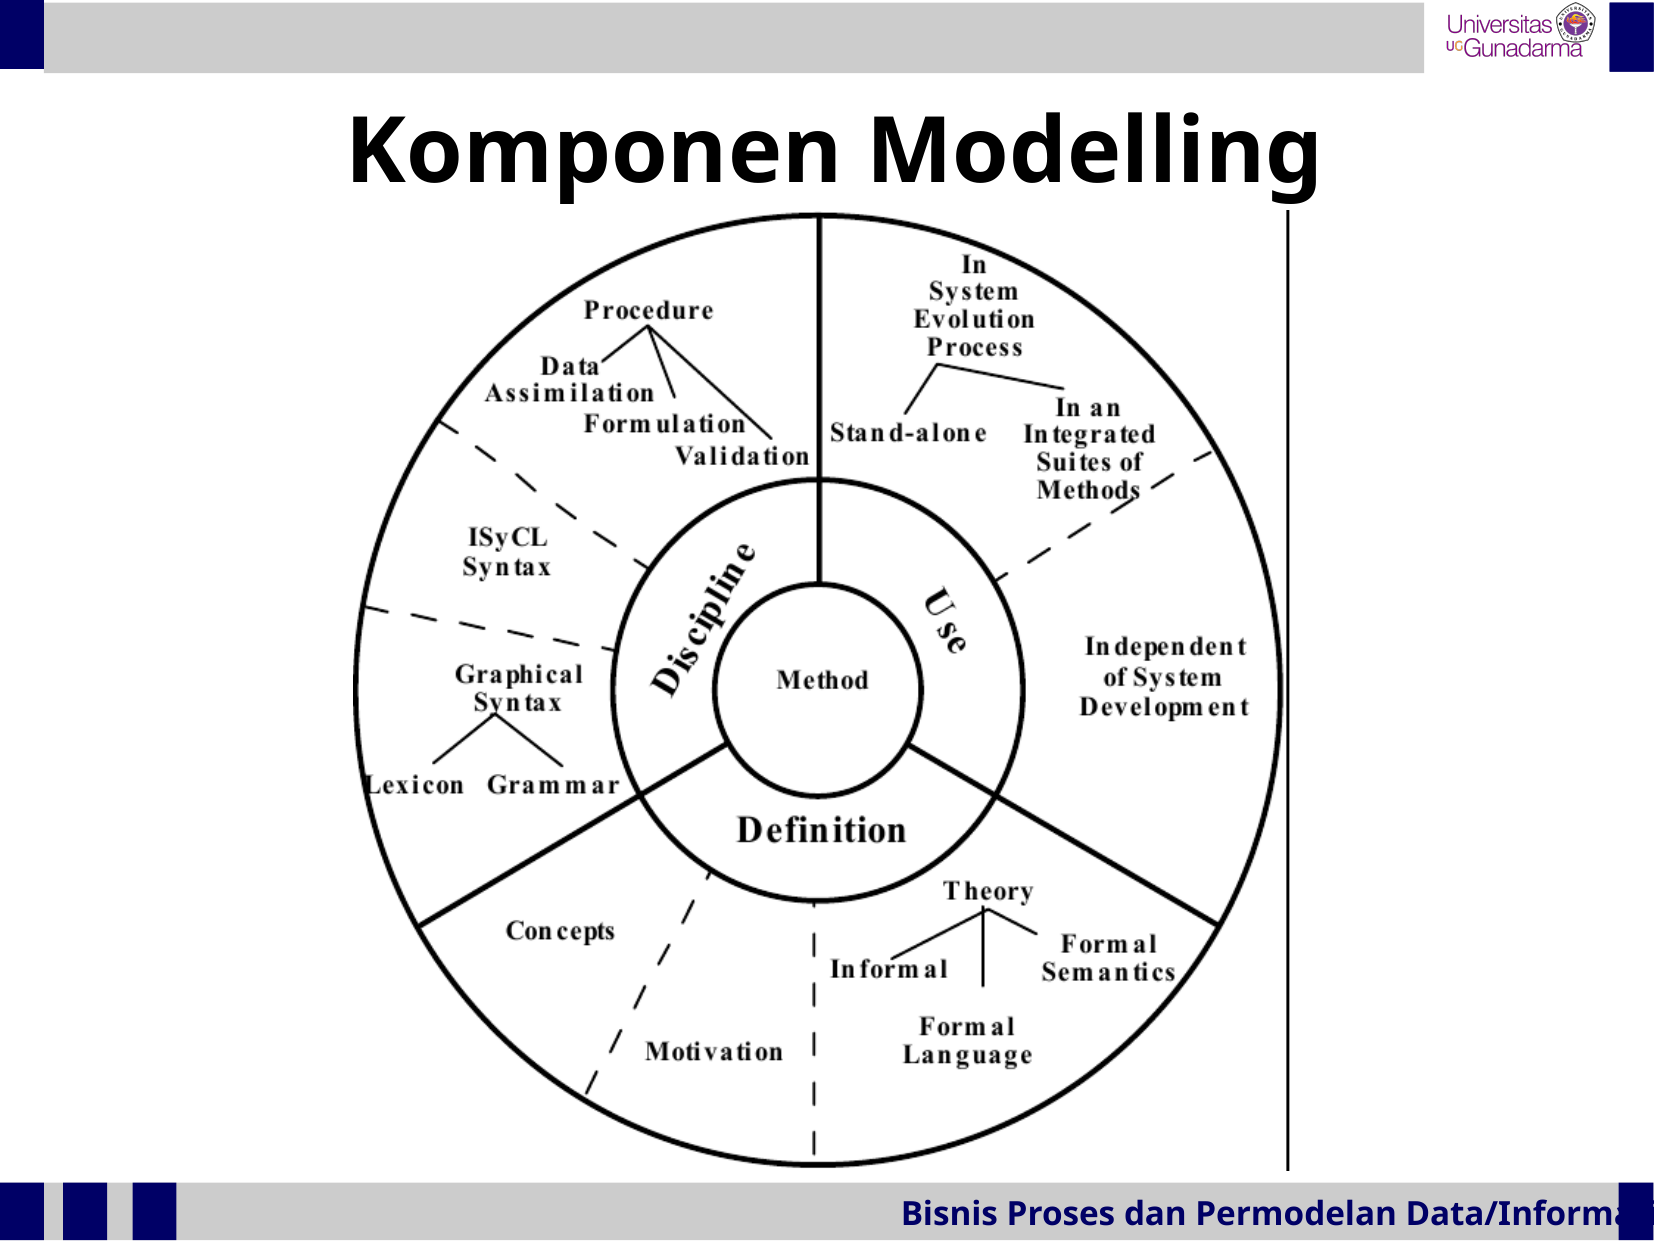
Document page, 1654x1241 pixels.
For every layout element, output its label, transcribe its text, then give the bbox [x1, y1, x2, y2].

title Komponen Modelling [78, 84, 1592, 211]
picture [353, 211, 1291, 1171]
picture [1437, 2, 1610, 62]
